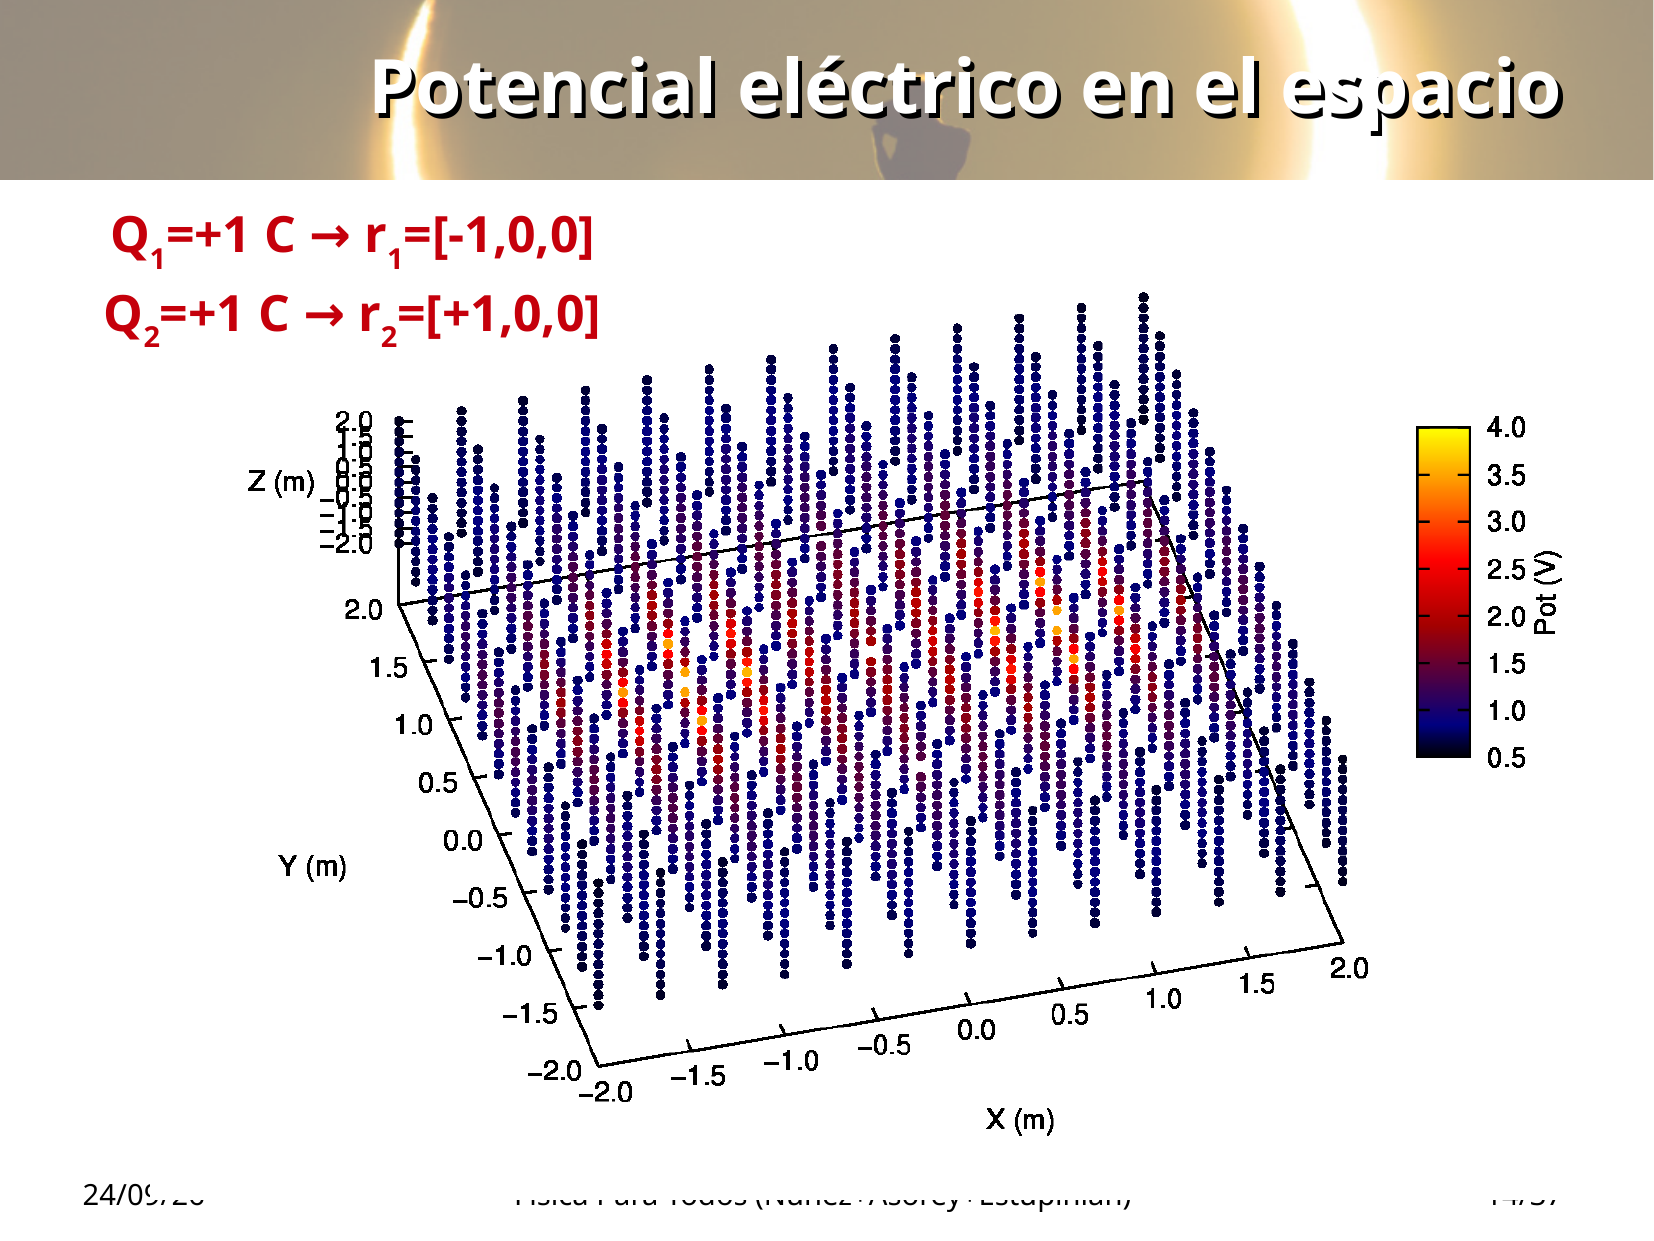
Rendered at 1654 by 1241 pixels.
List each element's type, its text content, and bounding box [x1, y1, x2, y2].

title Q1=+1 C → r1=[-1,0,0] Q2=+1 C → r2=[+1,0,0] [30, 135, 676, 421]
picture [150, 191, 1591, 1201]
title Potencial eléctrico en el espacio [75, 19, 1564, 151]
picture [0, 0, 1654, 180]
